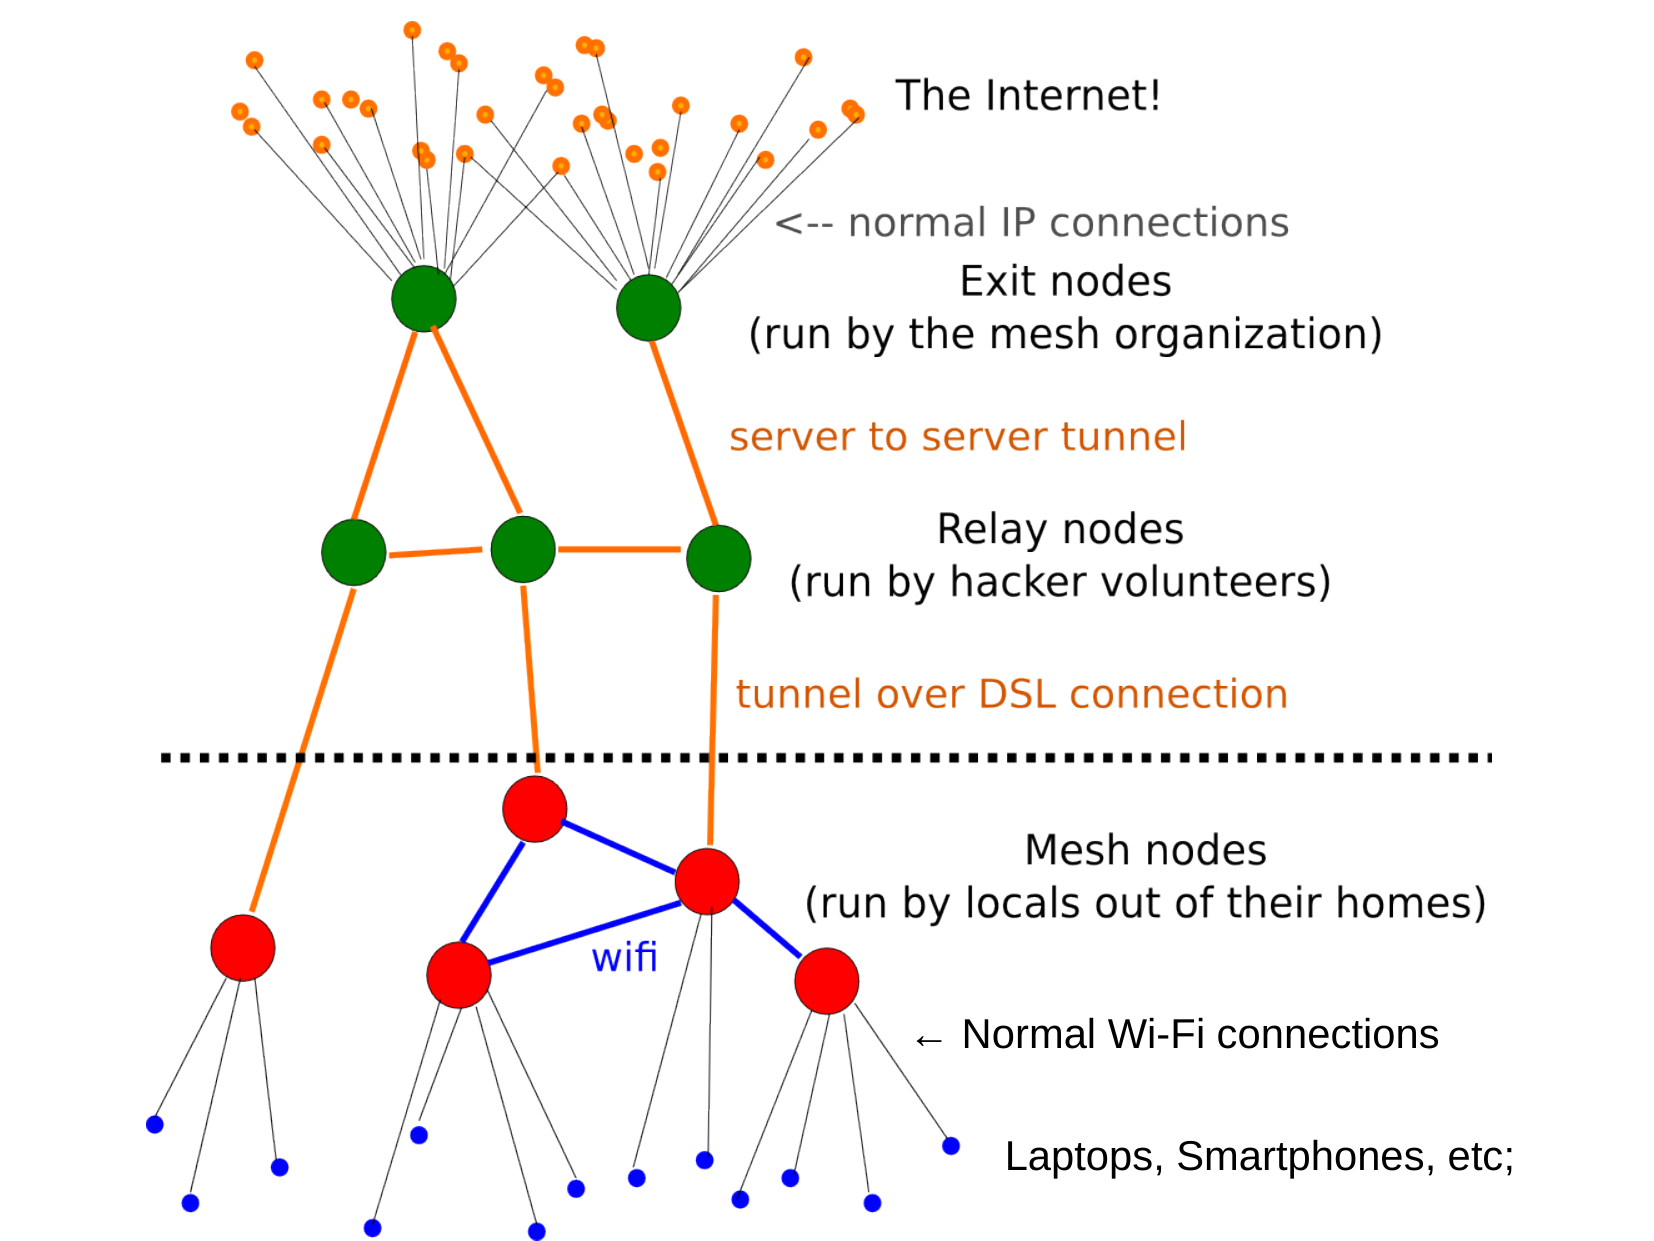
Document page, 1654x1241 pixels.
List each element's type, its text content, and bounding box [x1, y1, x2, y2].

picture [146, 21, 1492, 1241]
text_box Laptops, Smartphones, etc; [990, 1125, 1531, 1187]
text_box ← Normal Wi-Fi connections [893, 1003, 1456, 1066]
